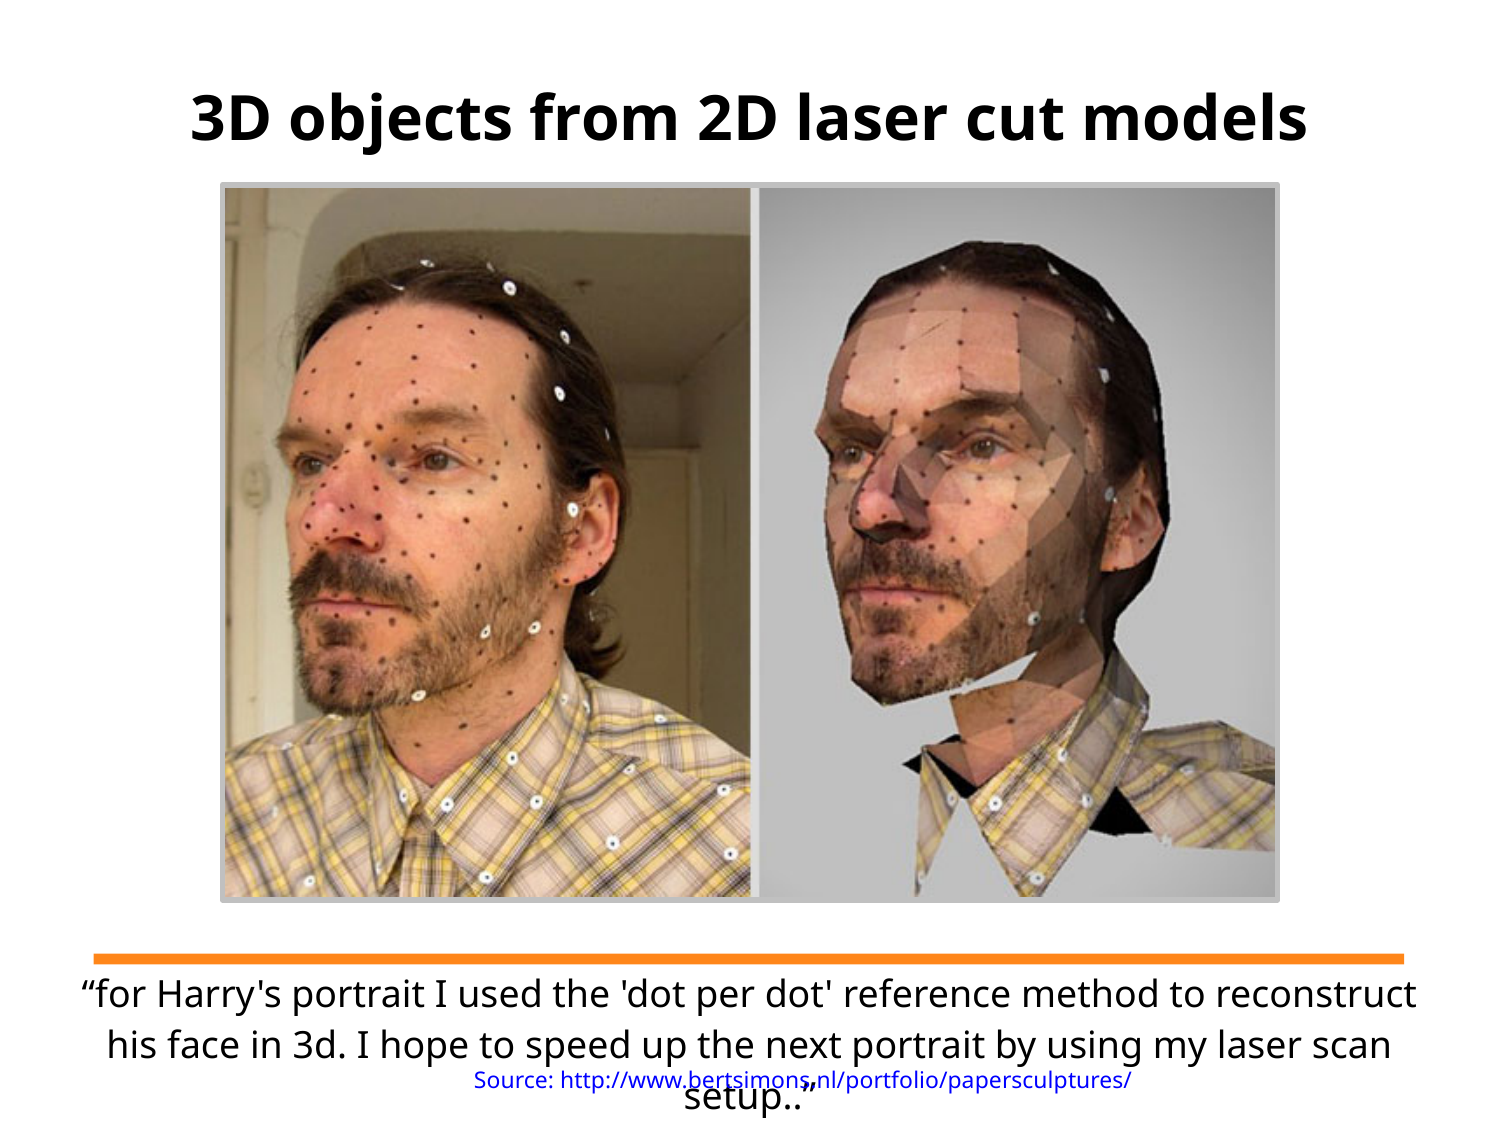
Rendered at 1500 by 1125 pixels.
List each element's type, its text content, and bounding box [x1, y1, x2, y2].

picture [0, 0, 1500, 1125]
title 3D objects from 2D laser cut models [75, 44, 1426, 188]
text_box Source: http://www.bertsimons.nl/portfolio/papersculptures/ [459, 1056, 1041, 1098]
text_box “for Harry's portrait I used the 'dot per dot' reference method to reconstruct his face in 3d. I hope to speed up the next portrait by using my laser scan setup..” [52, 960, 1448, 1064]
